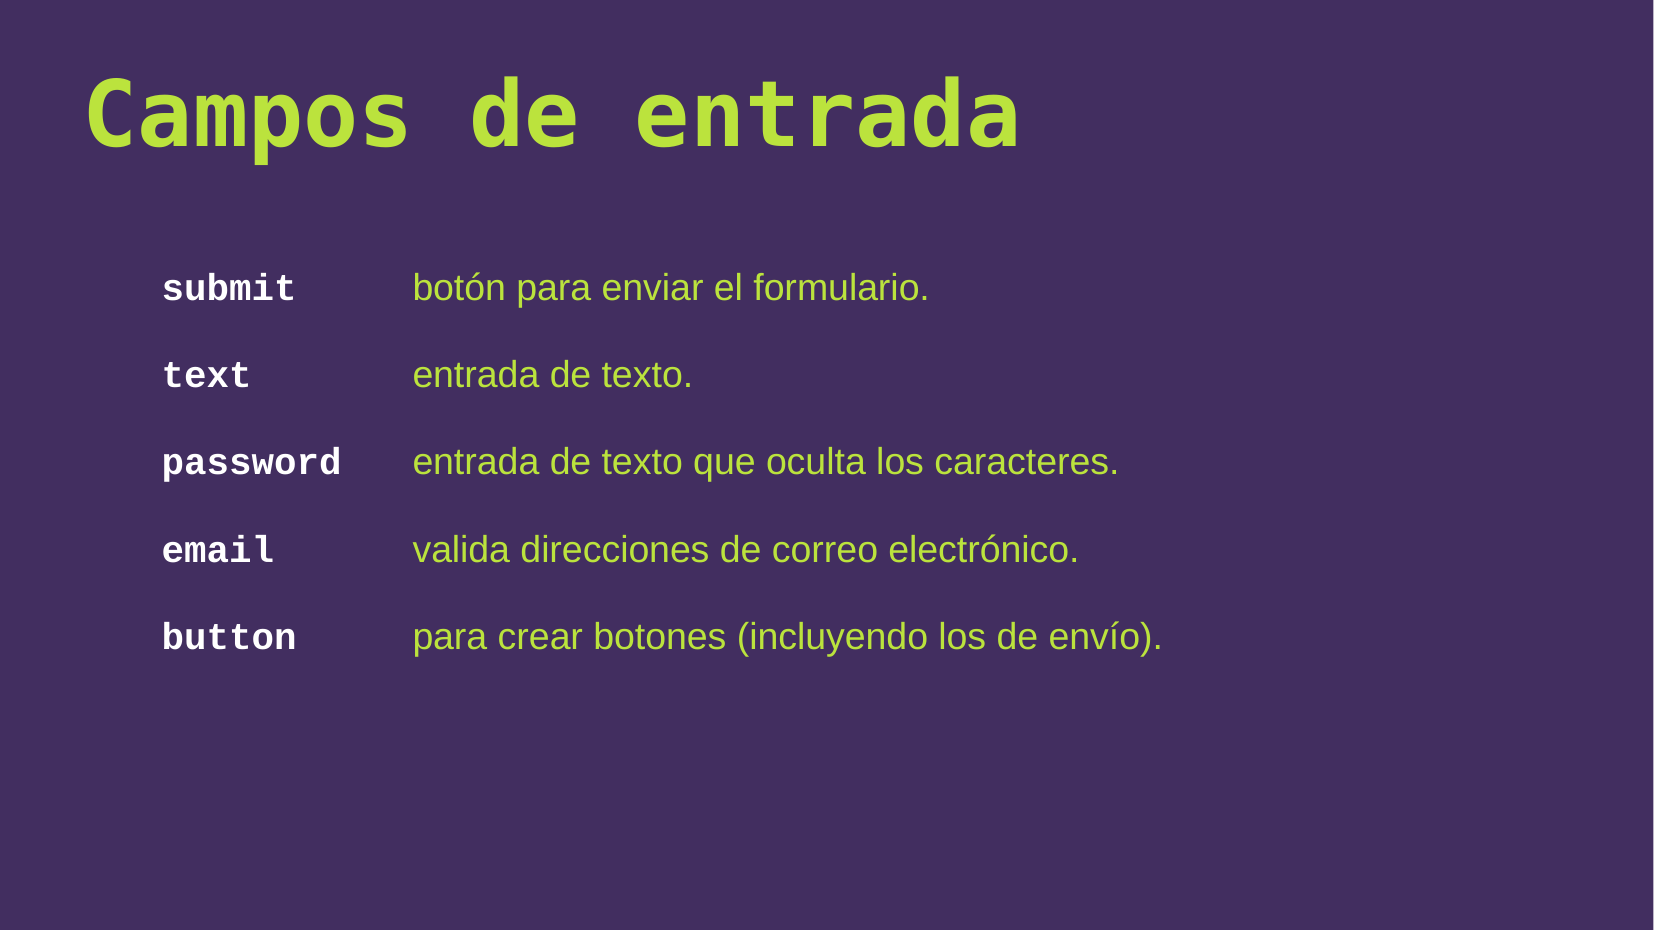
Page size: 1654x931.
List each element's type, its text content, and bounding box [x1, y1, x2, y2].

list submit botón para enviar el formulario. text entrada de texto. password entrada de texto que oculta los caracteres. email valida direcciones de correo electrónico. button para crear botones (incluyendo los de envío). [117, 266, 1482, 837]
title Campos de entrada [82, 37, 1571, 193]
